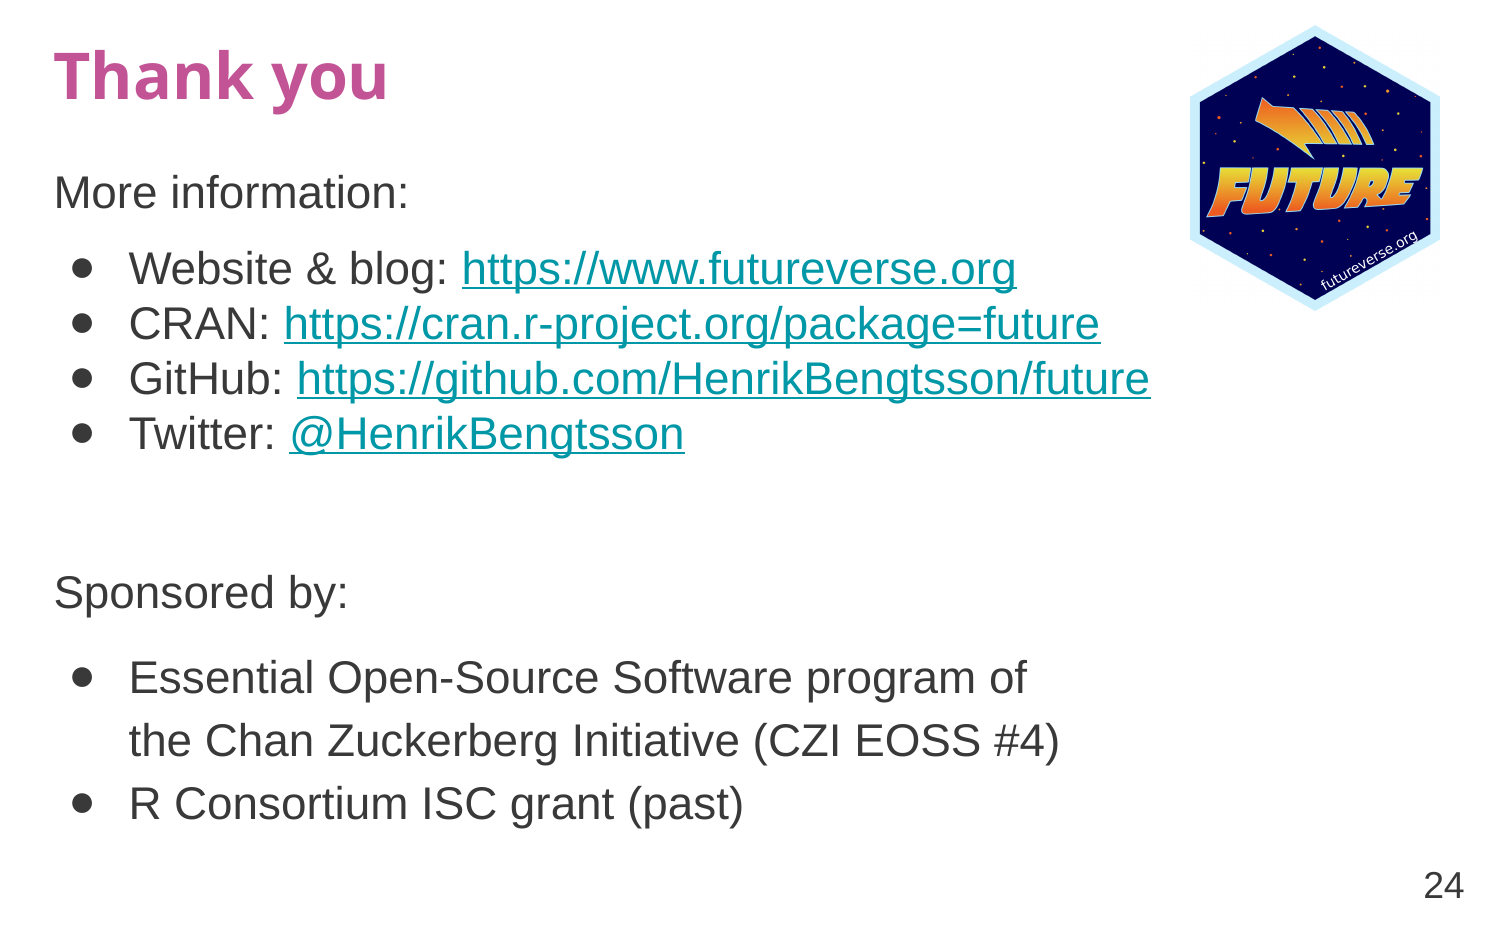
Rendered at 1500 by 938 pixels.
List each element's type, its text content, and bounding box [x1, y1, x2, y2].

picture [1190, 25, 1440, 311]
list More information: Website & blog: https://www.futureverse.org CRAN: https://cran.r-project.org/package=future GitHub: https://github.com/HenrikBengtsson/future Twitter: @HenrikBengtsson Sponsored by: Essential Open-Source Software program of the Chan Zuckerberg Initiative (CZI EOSS #4) R Consortium ISC grant (past) [38, 147, 1437, 850]
slide_number <number> [1393, 858, 1480, 910]
title Thank you [38, 20, 1447, 136]
